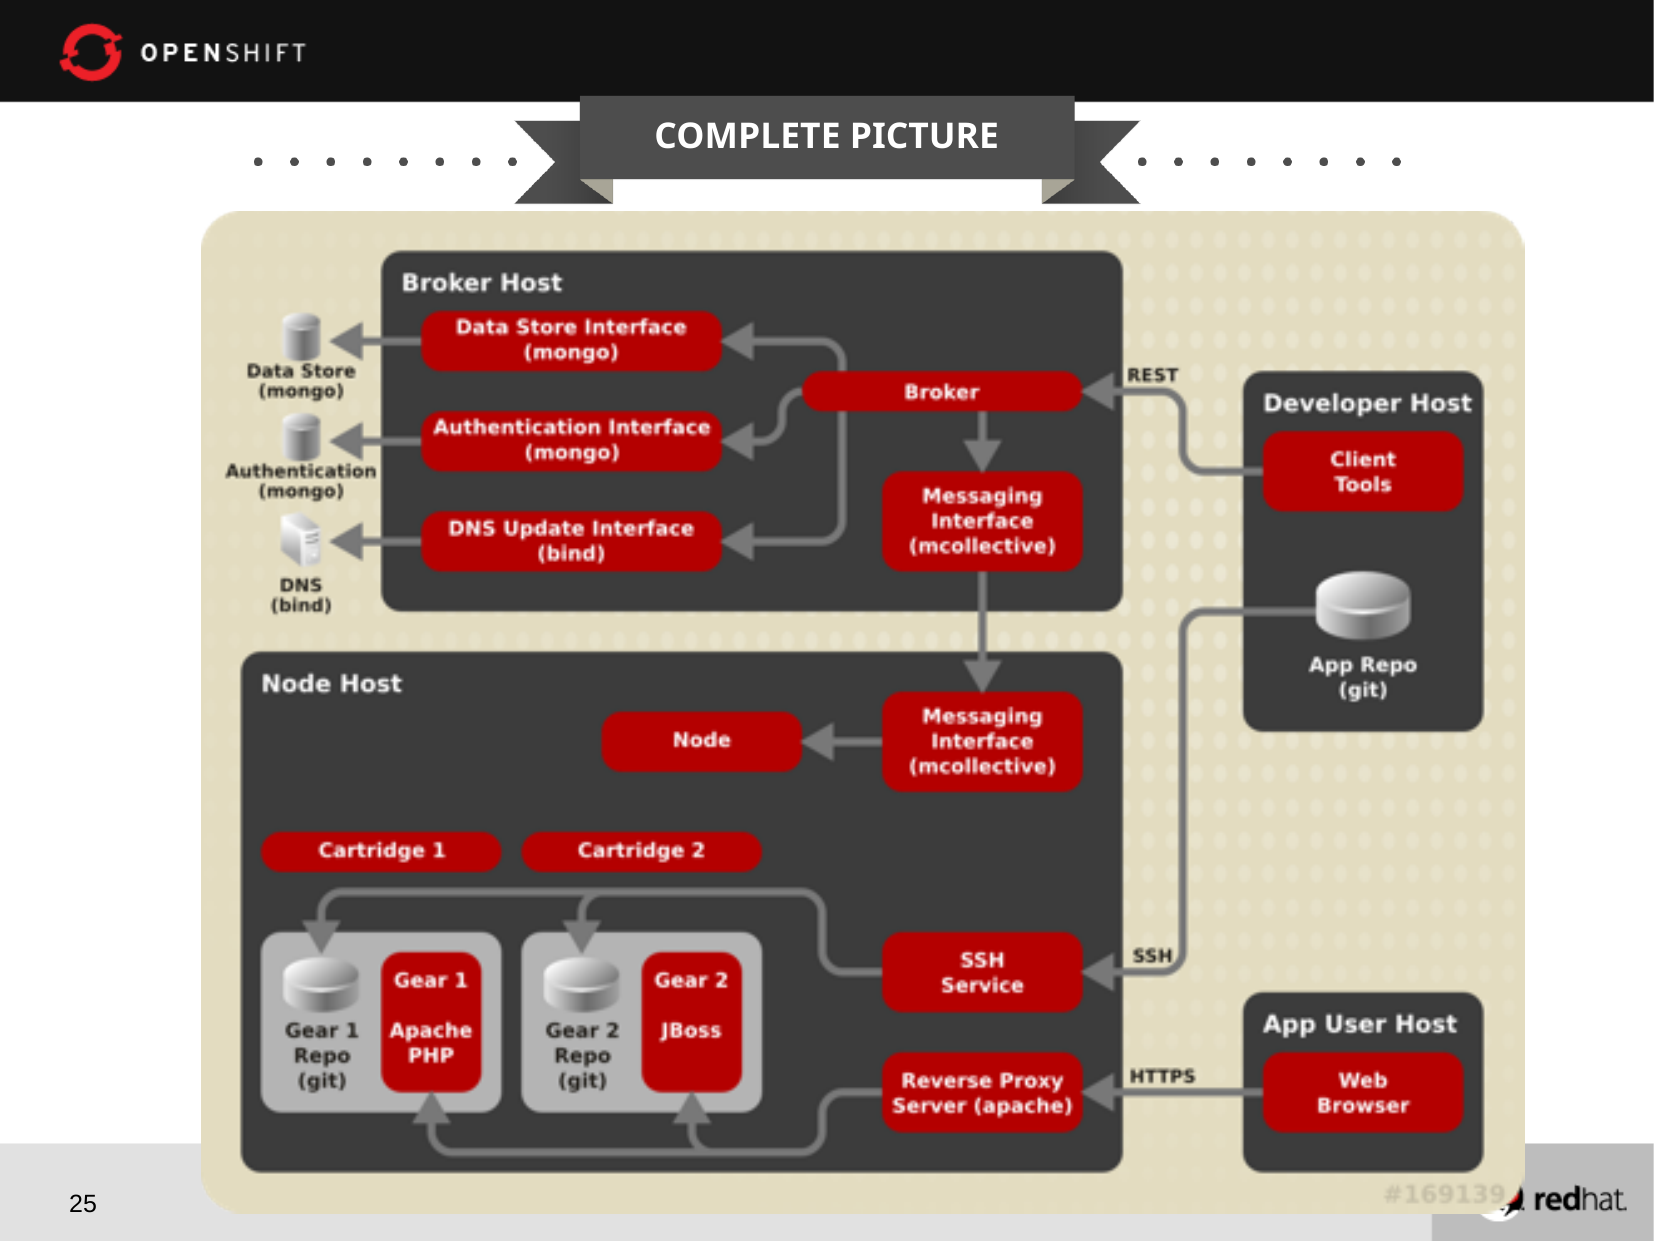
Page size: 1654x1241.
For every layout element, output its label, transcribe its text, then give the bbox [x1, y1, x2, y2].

picture [0, 0, 1654, 1241]
text_box COMPLETE PICTURE [581, 105, 1073, 163]
